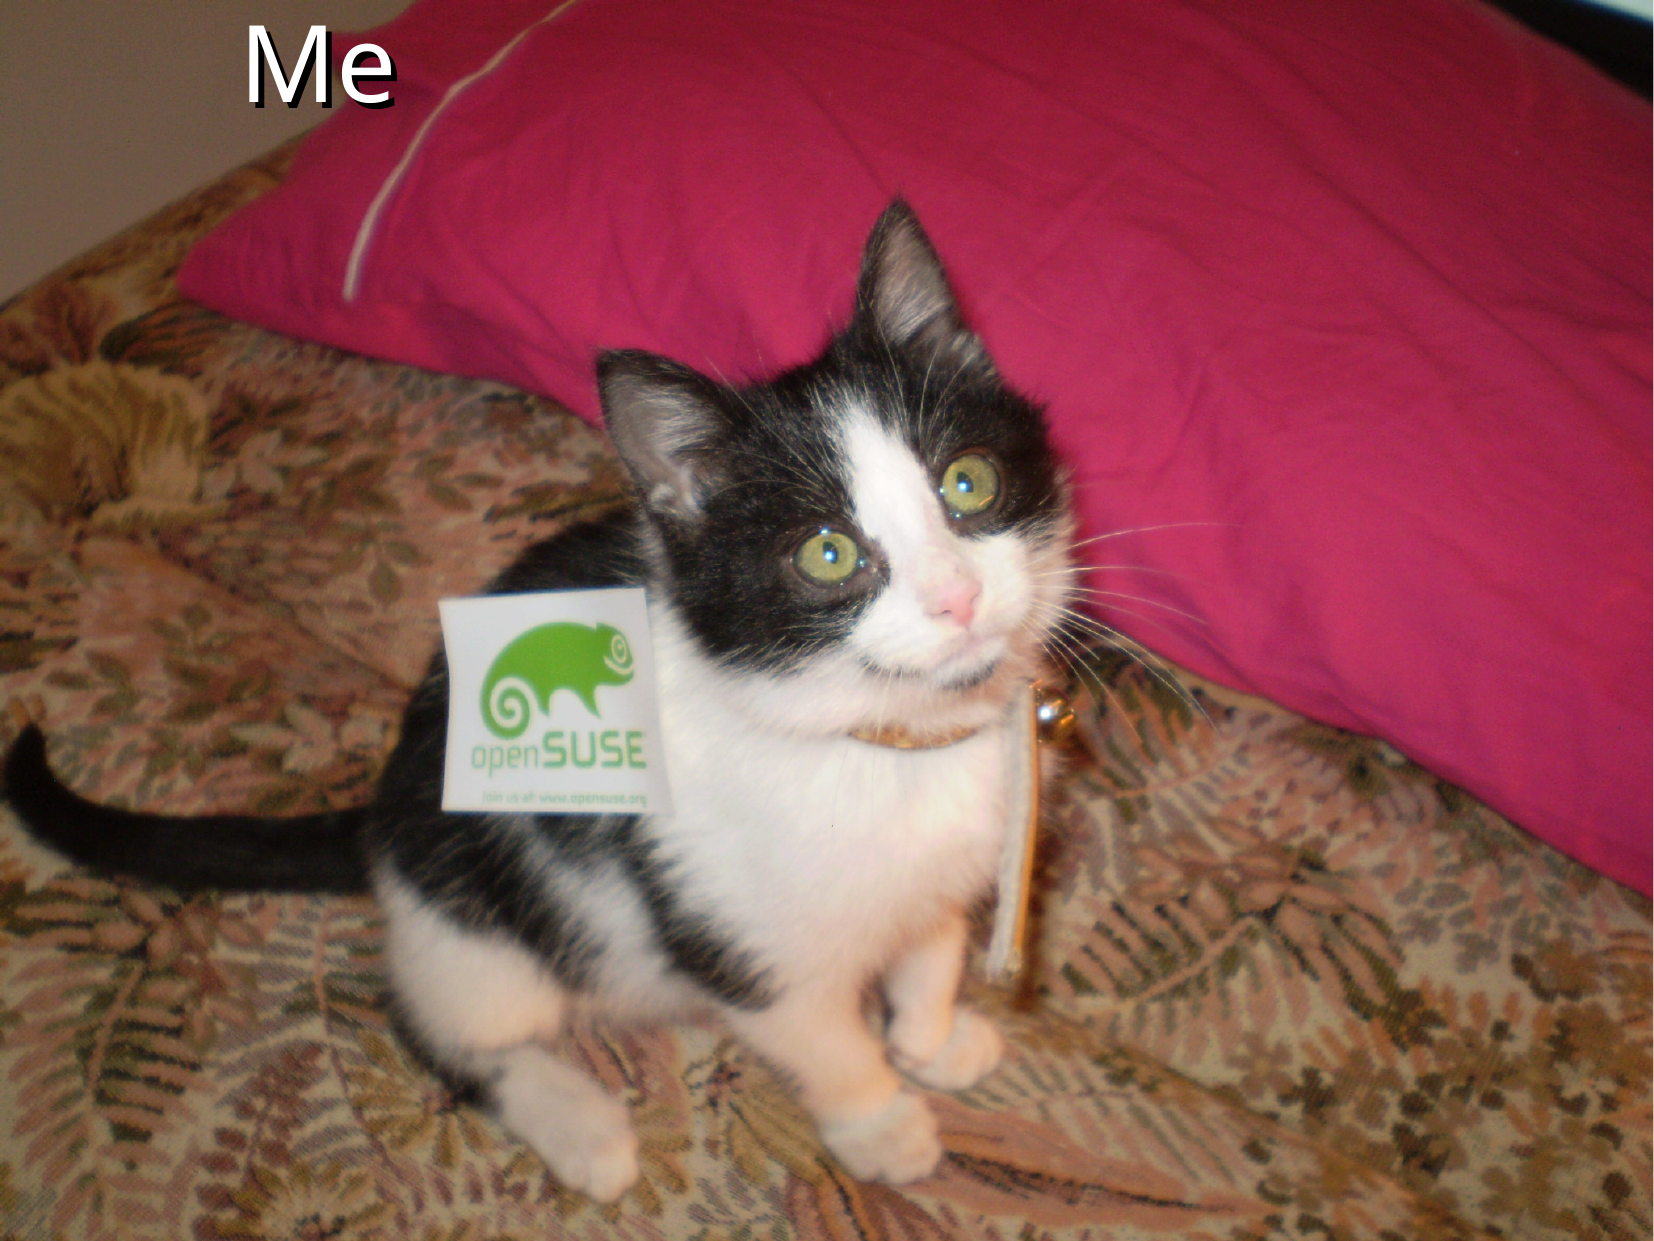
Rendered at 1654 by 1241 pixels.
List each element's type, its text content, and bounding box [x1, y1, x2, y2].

picture [0, 0, 1654, 1241]
text_box Me [0, 0, 637, 124]
